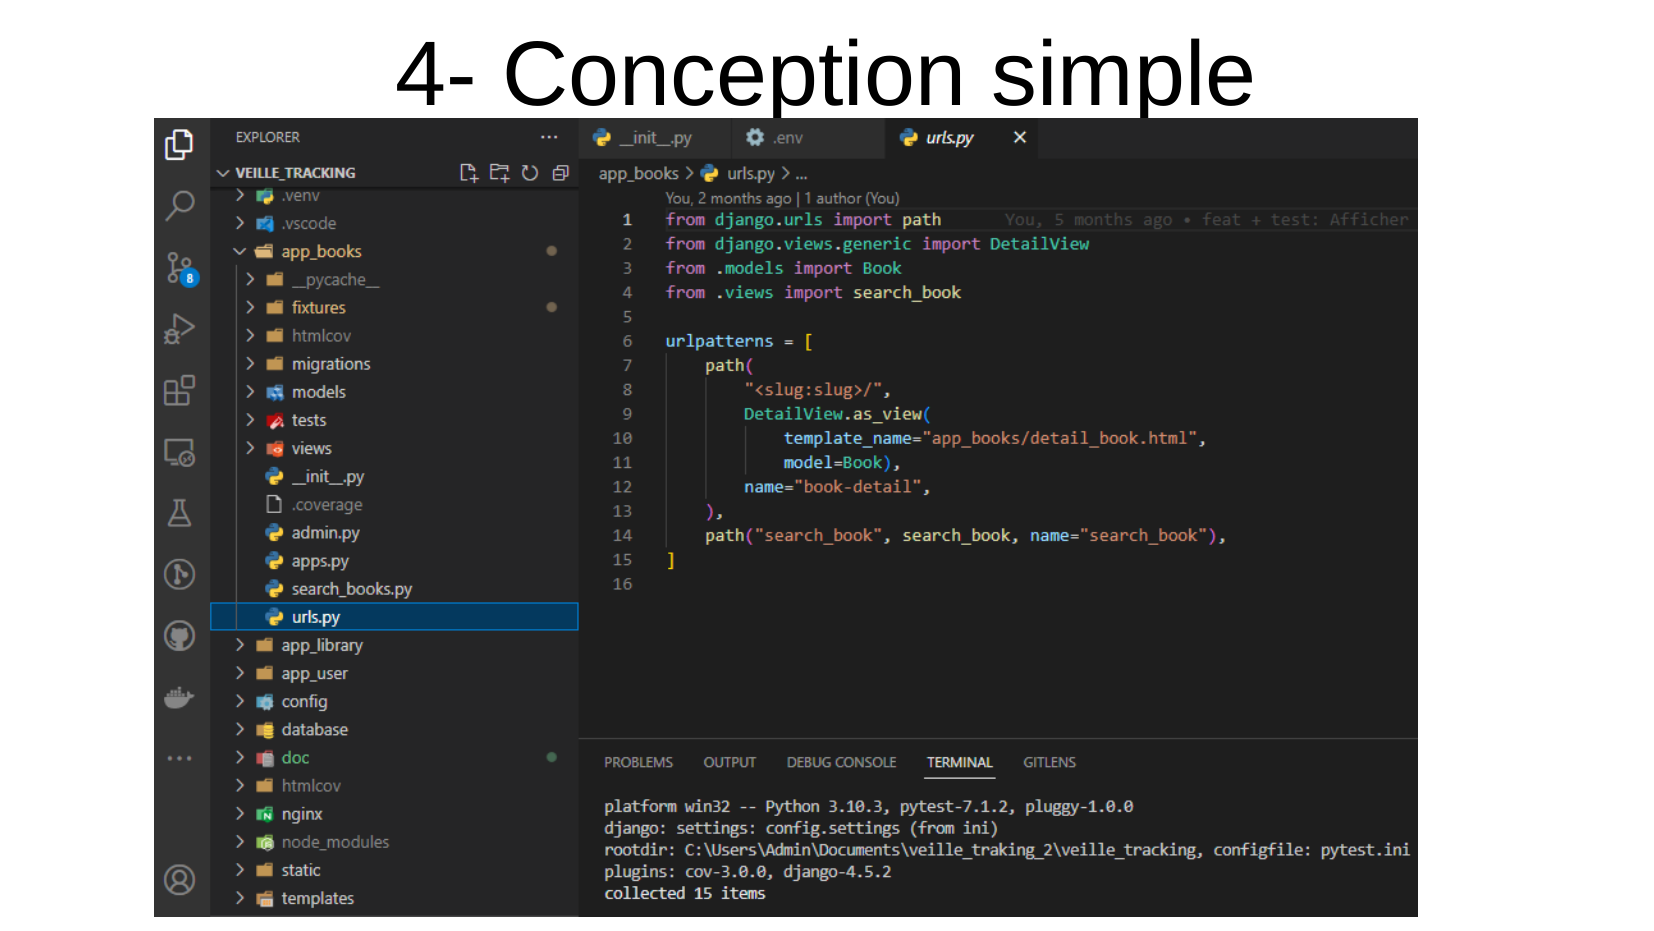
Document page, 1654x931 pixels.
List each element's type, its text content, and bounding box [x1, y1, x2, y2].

title 4- Conception simple [82, 0, 1571, 148]
picture [154, 118, 1418, 917]
